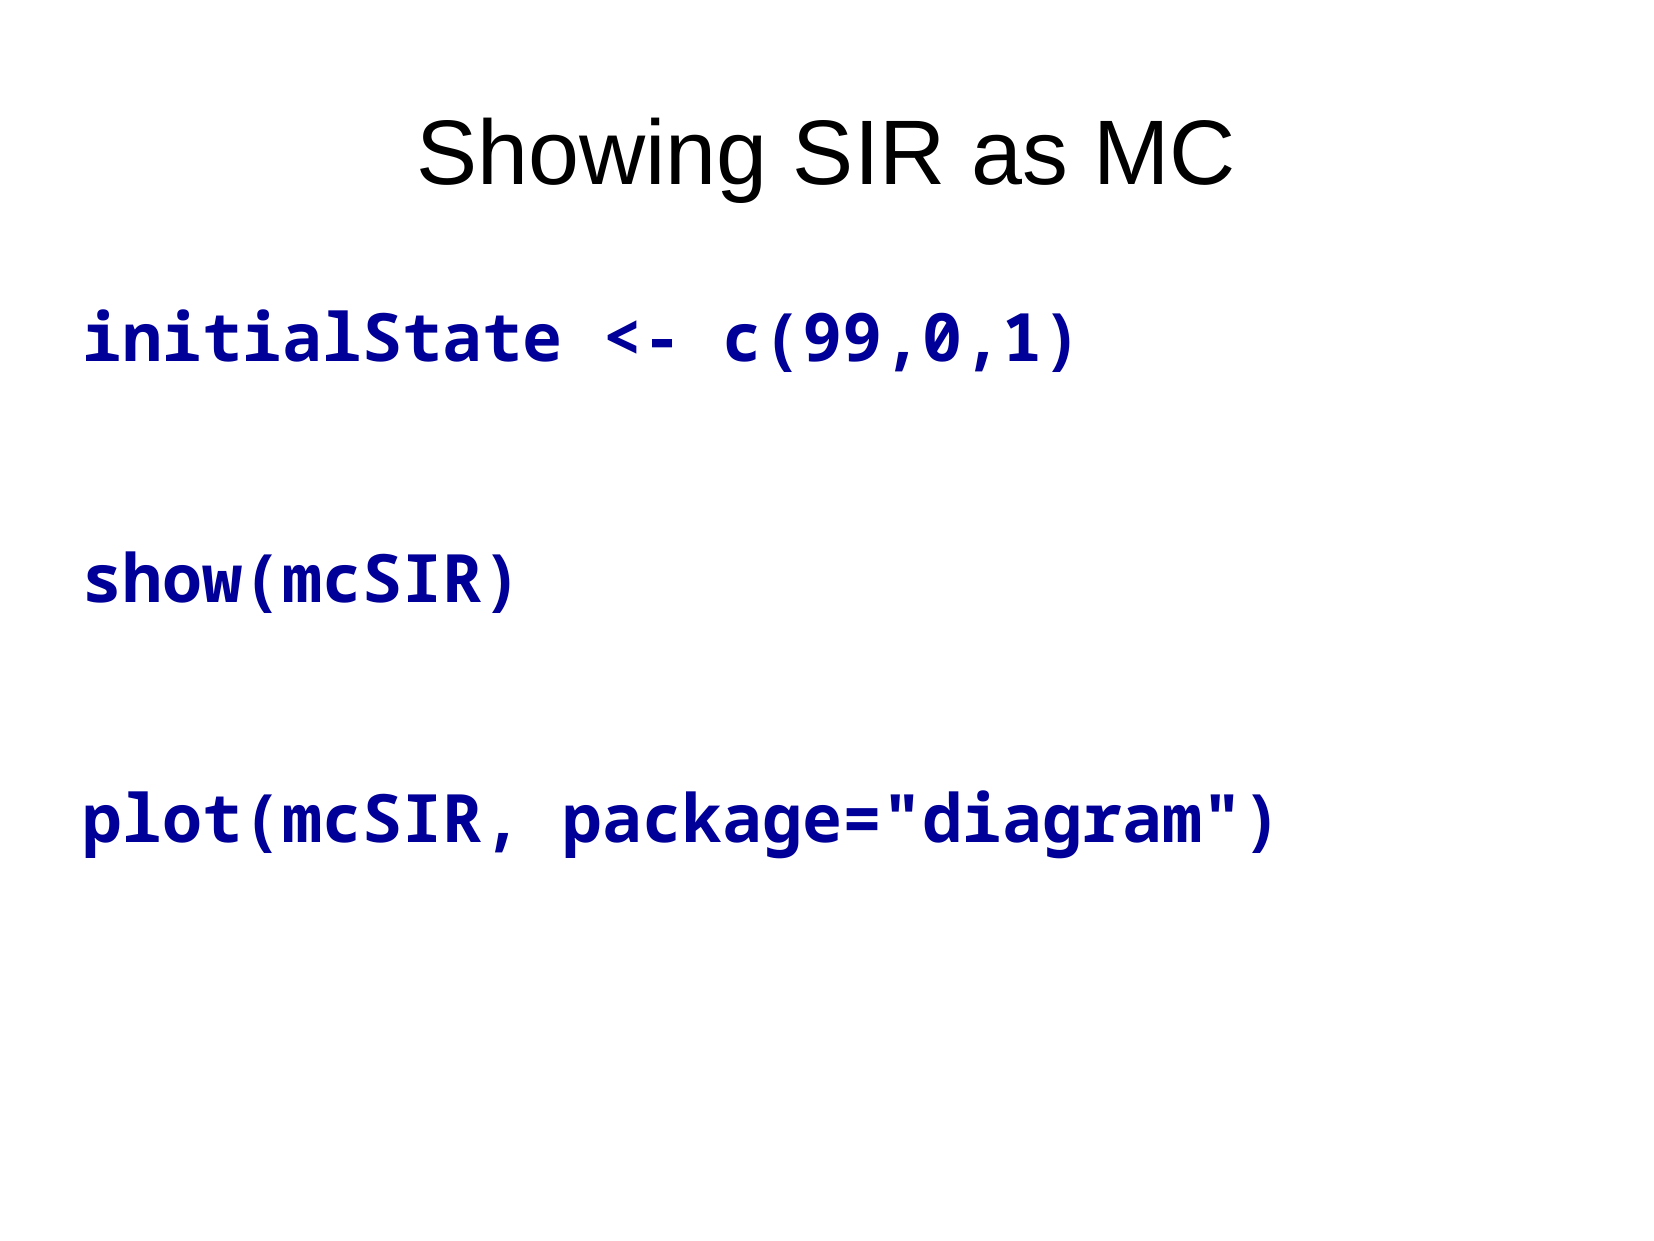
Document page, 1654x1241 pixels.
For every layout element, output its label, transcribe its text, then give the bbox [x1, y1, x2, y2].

list initialState <- c(99,0,1) show(mcSIR) plot(mcSIR, package="diagram") [82, 290, 1571, 1010]
title Showing SIR as MC [82, 49, 1571, 257]
